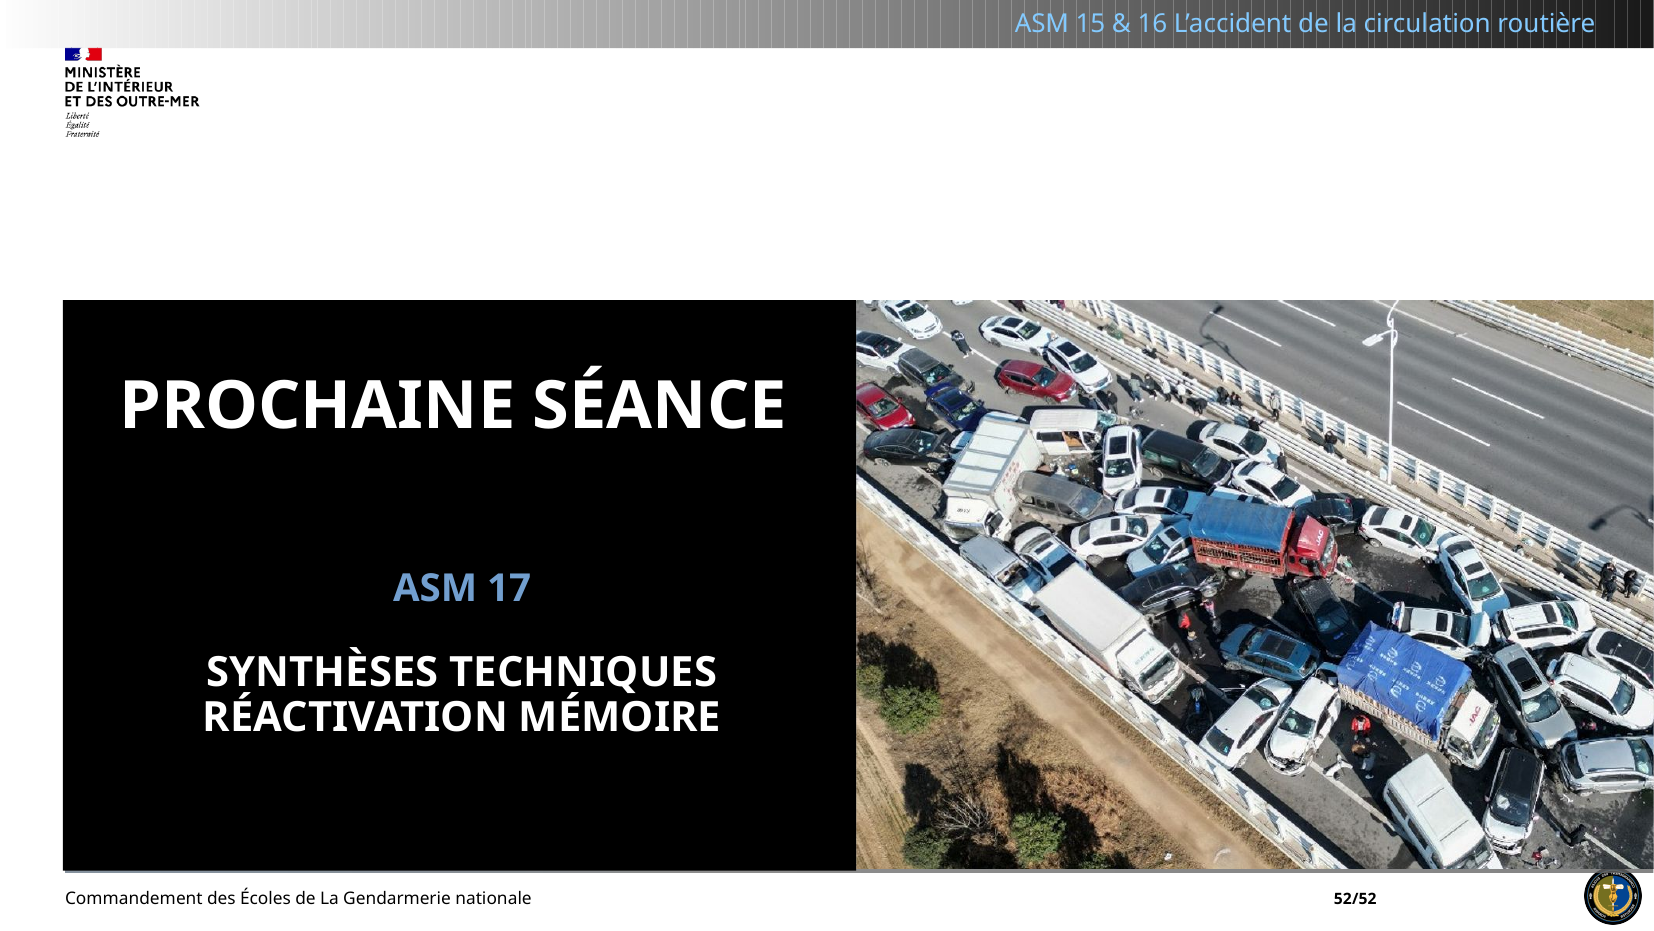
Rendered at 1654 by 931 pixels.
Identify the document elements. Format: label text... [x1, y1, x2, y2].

picture [1584, 873, 1642, 925]
text_box [62, 300, 1654, 873]
picture [856, 300, 1654, 869]
list PROCHAINE SÉANCE ASM 17 SYNTHÈSES TECHNIQUES RÉACTIVATION MÉMOIRE [65, 371, 856, 747]
picture [65, 49, 213, 138]
